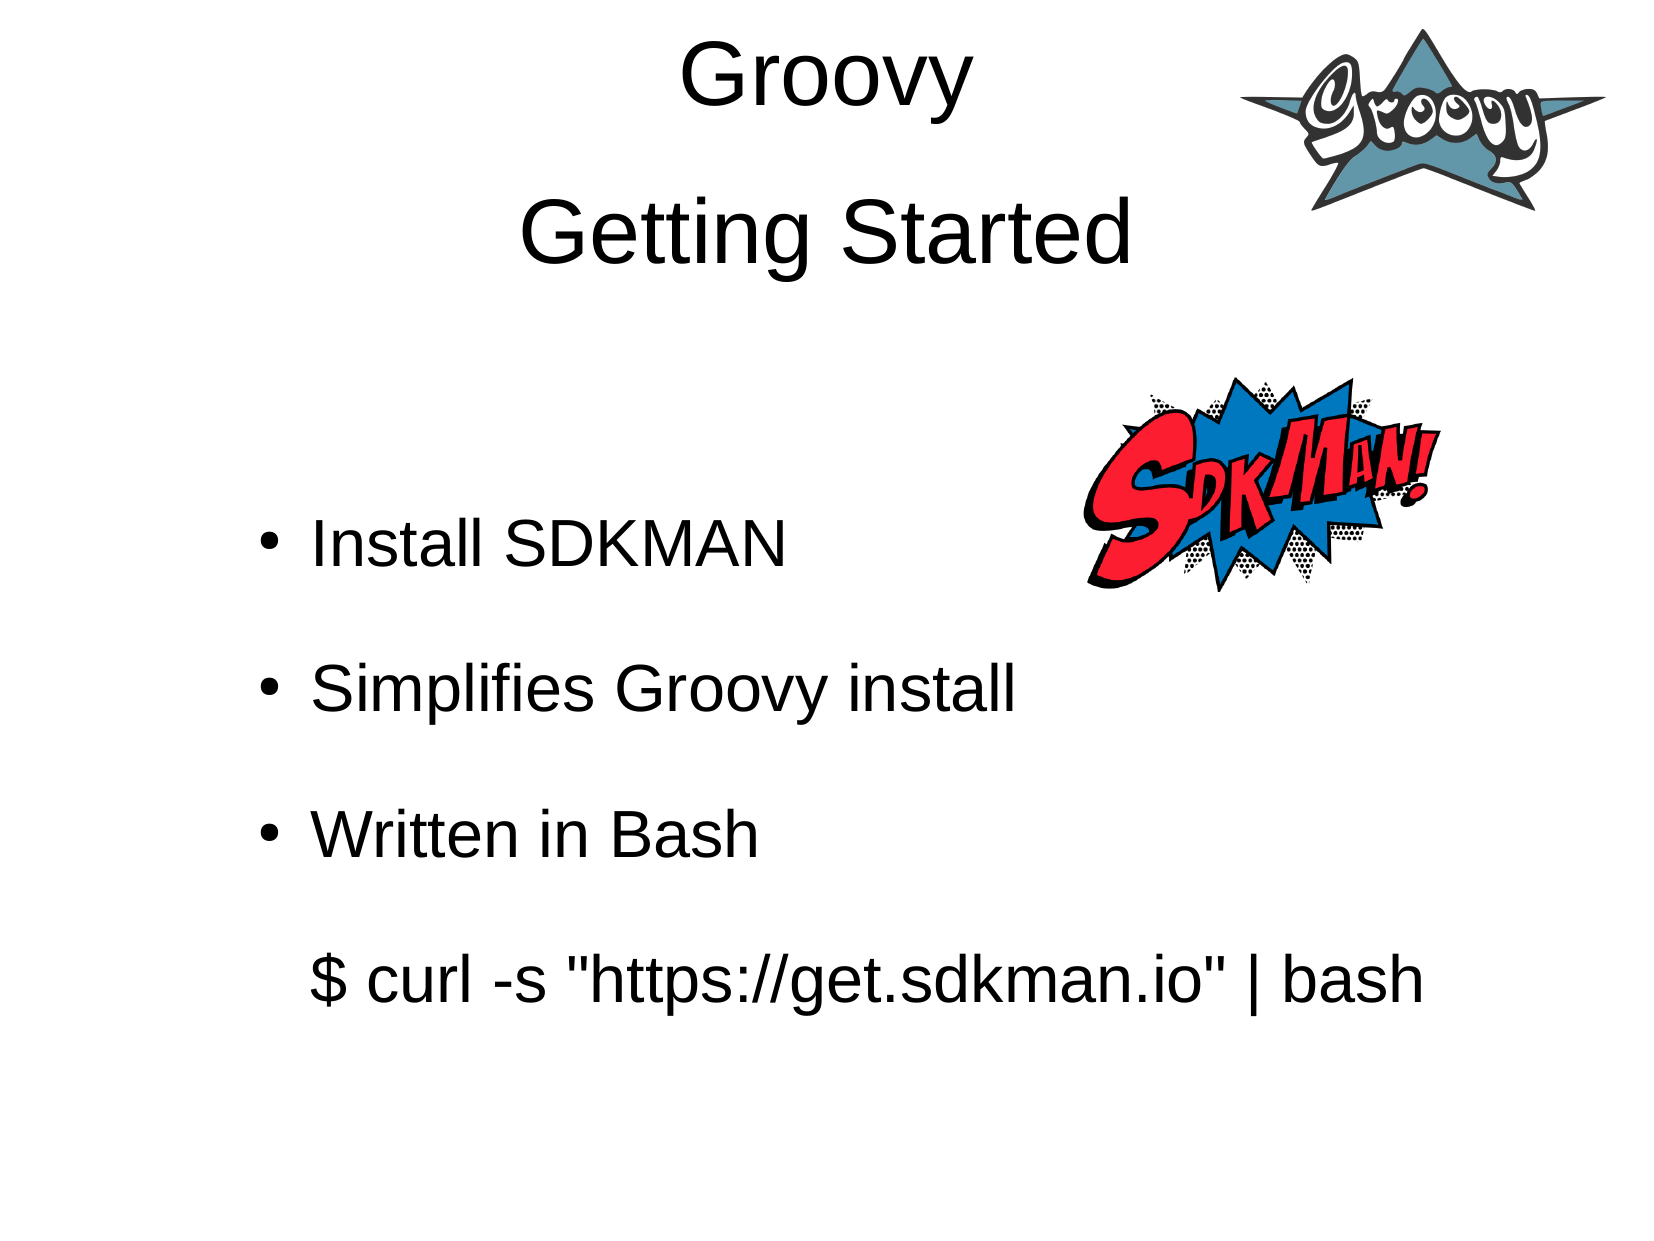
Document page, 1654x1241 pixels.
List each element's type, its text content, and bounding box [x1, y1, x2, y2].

title Groovy Getting Started [82, 22, 1571, 284]
picture [1065, 374, 1465, 604]
picture [1240, 29, 1606, 211]
list Install SDKMAN Simplifies Groovy install Written in Bash $ curl -s "https://get.sdkman.io" | bash [240, 360, 1571, 1036]
